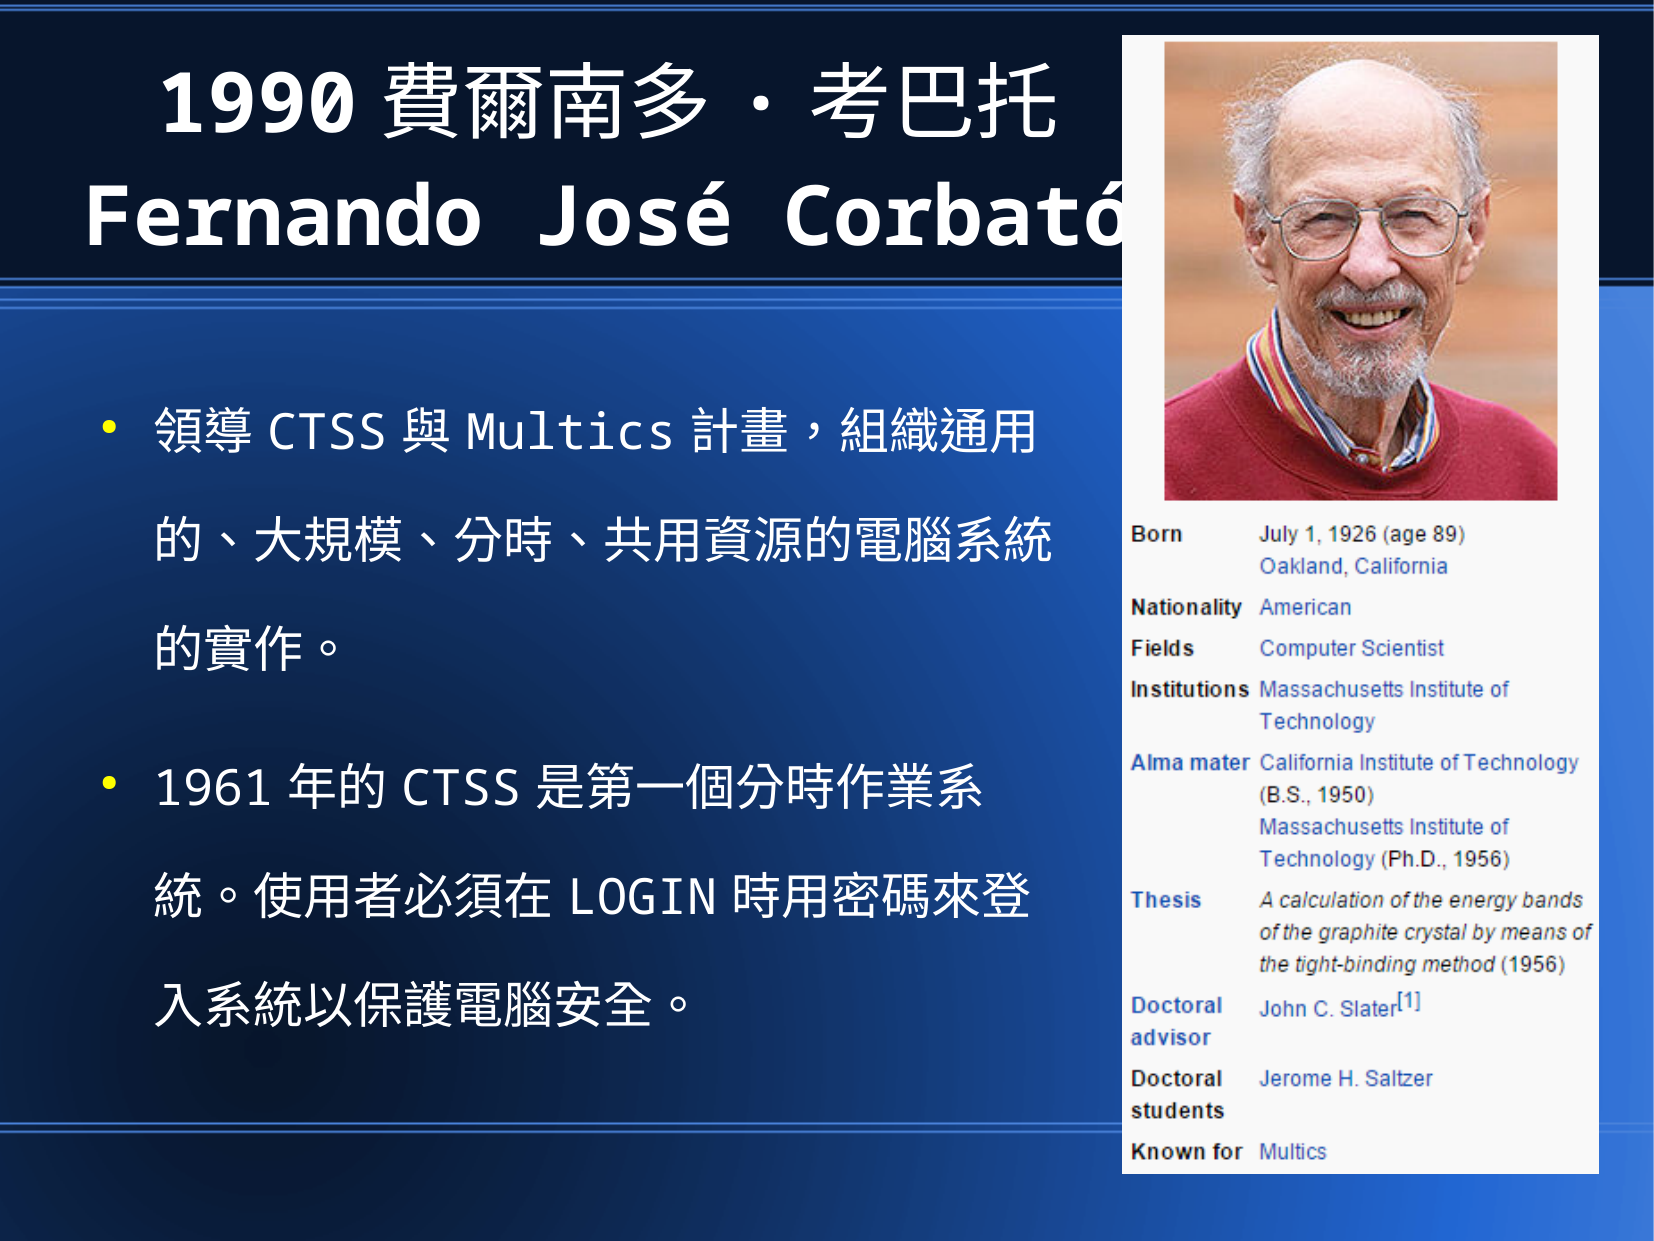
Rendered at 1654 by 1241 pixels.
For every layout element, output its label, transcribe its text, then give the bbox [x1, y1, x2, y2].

list 領導CTSS與Multics計畫，組織通用的、大規模、分時、共用資源的電腦系統的實作。 1961年的CTSS是第一個分時作業系統。使用者必須在LOGIN時用密碼來登入系統以保護電腦安全。 [82, 355, 1063, 1170]
picture [0, 0, 1654, 1241]
title 1990 費爾南多·考巴托 Fernando José Corbató [82, 2, 1134, 303]
